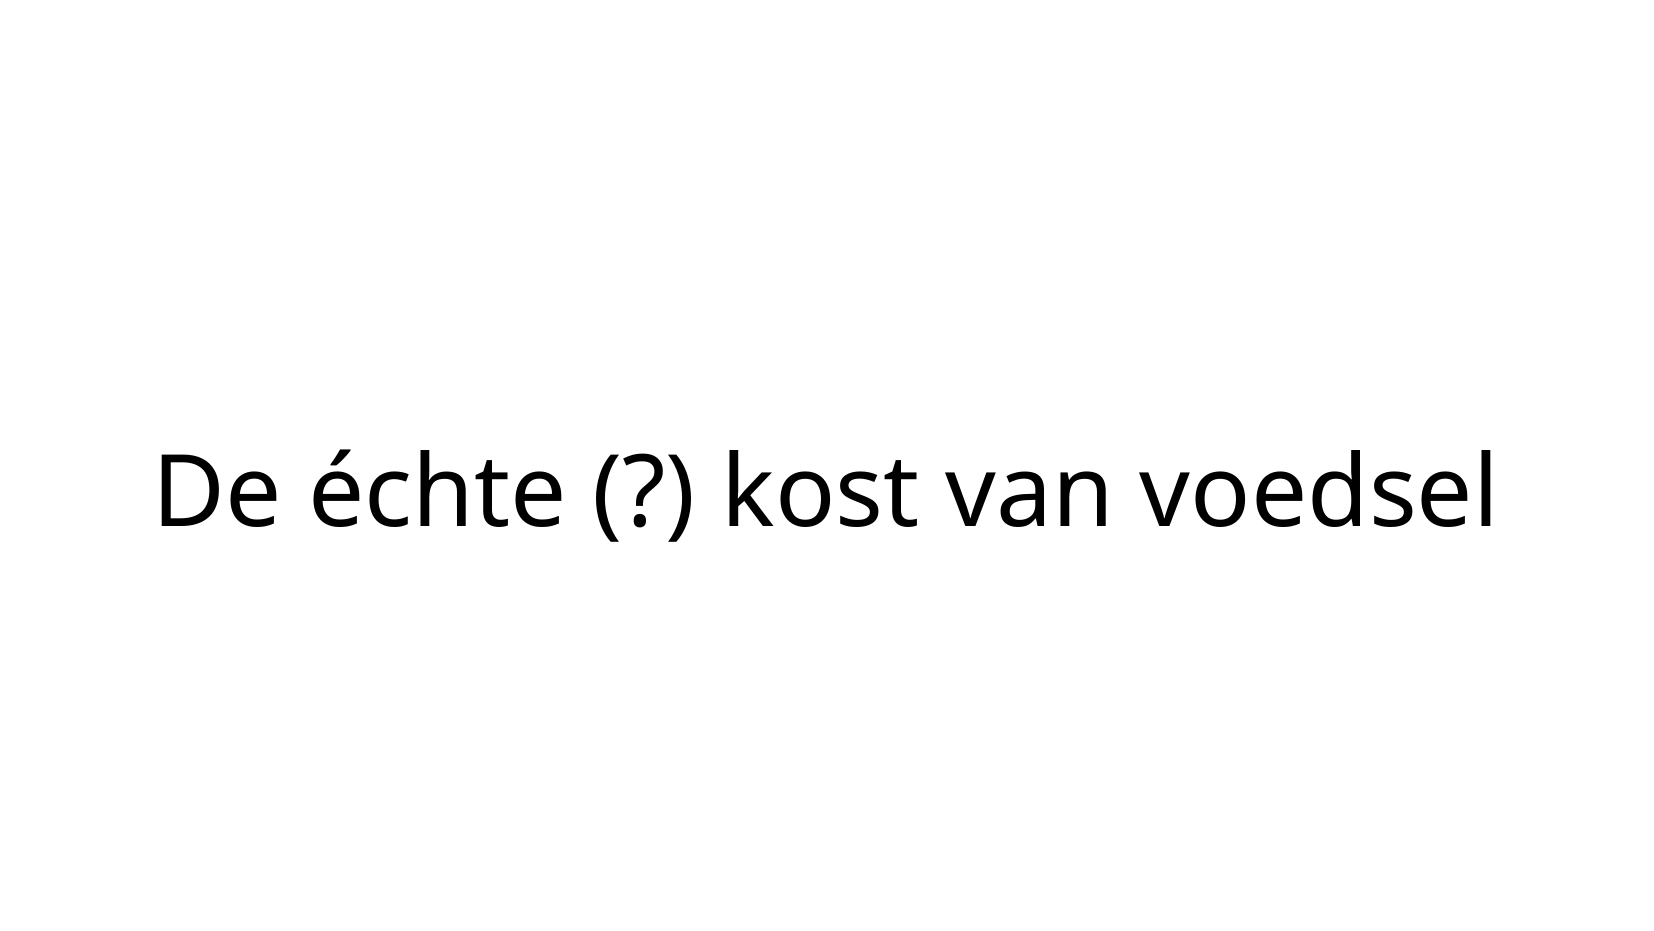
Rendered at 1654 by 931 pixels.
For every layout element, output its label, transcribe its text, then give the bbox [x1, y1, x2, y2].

subtitle De échte (?) kost van voedsel [82, 217, 1571, 758]
